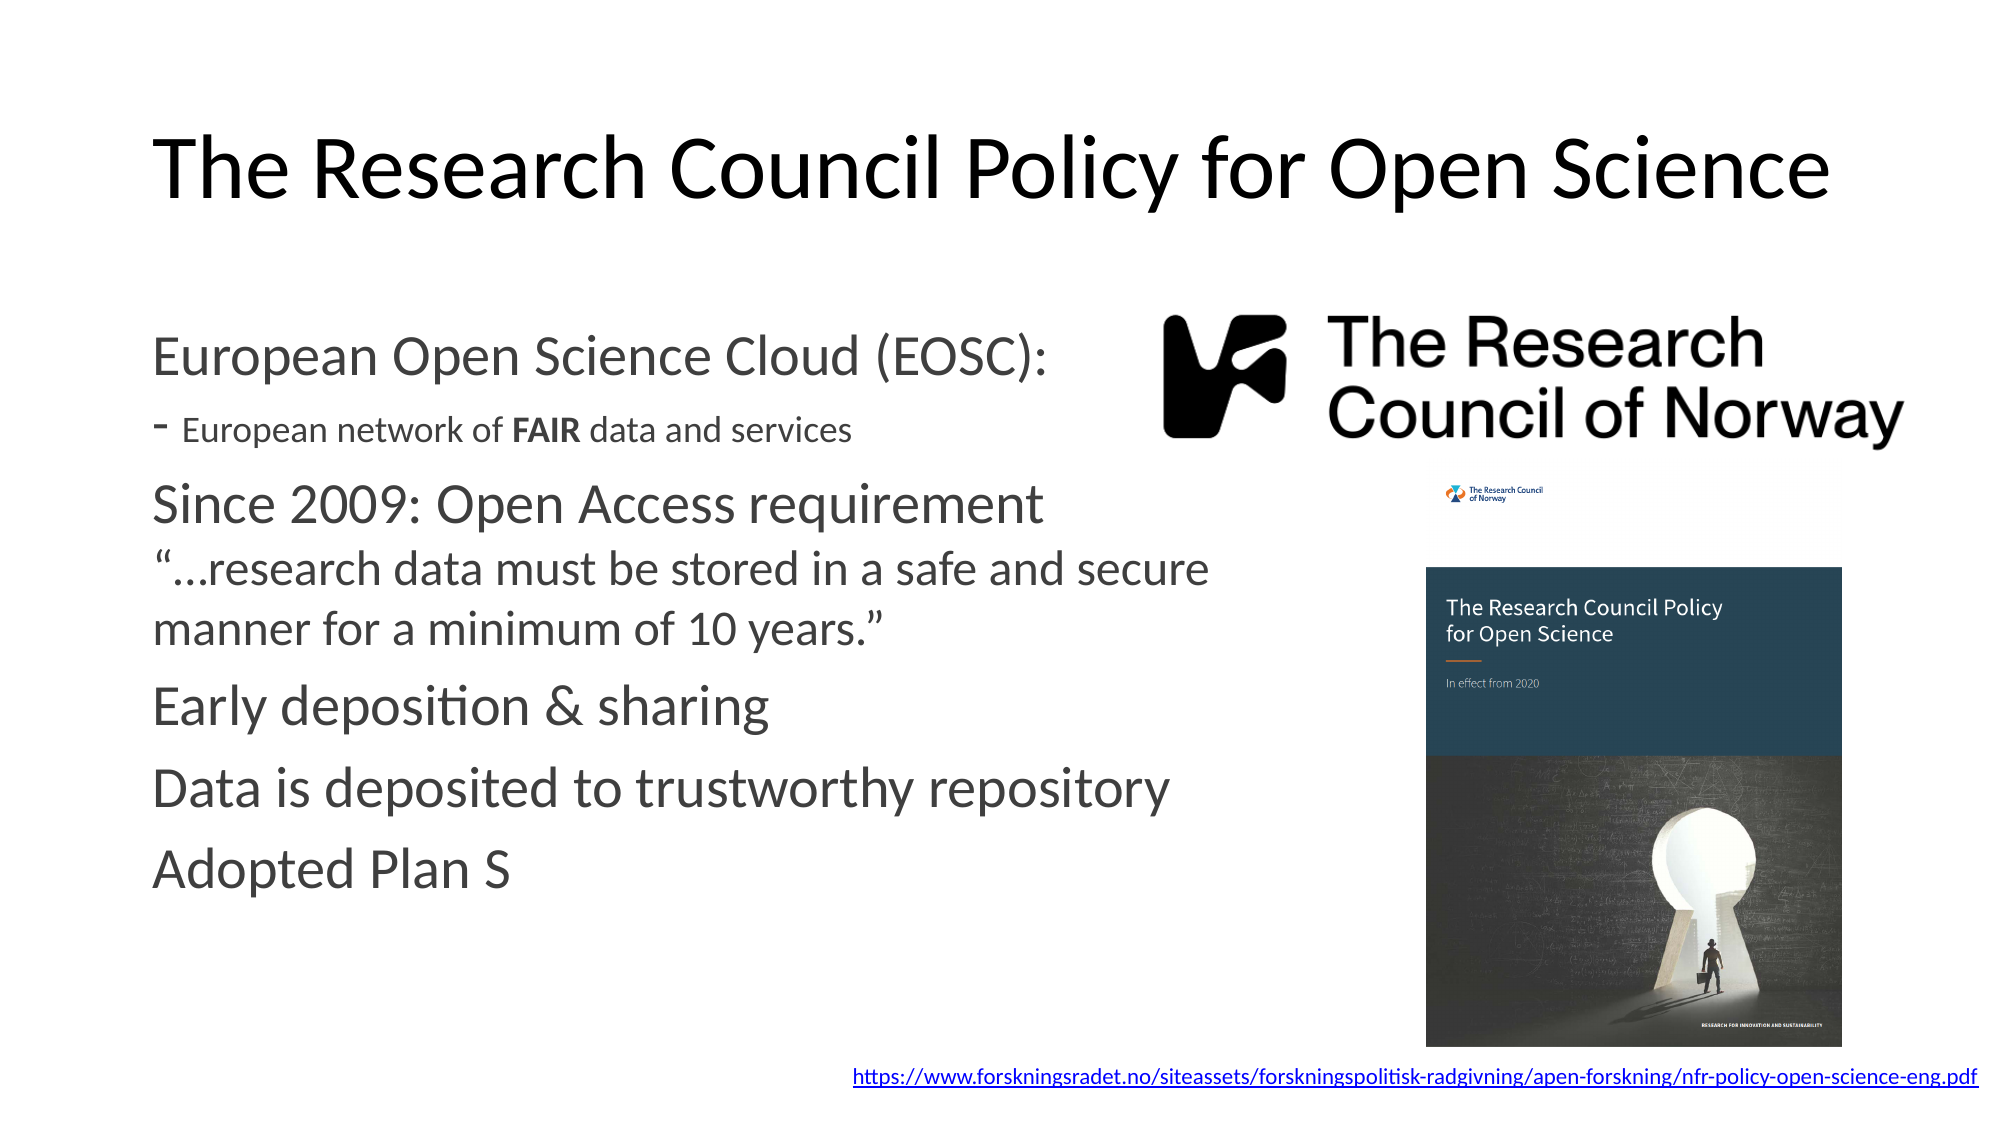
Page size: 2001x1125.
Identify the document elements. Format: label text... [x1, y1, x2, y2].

text_box The Research Council Policy for Open Science [137, 59, 1863, 278]
text_box European Open Science Cloud (EOSC): - European network of FAIR data and services Since 2009: Open Access requirement “…research data must be stored in a safe and secure manner for a minimum of 10 years.” Early deposition & sharing Data is deposited to trustworthy repository Adopted Plan S [137, 309, 1380, 1082]
text_box https://www.forskningsradet.no/siteassets/forskningspolitisk-radgivning/apen-forskning/nfr-policy-open-science-eng.pdf [734, 1054, 2000, 1125]
picture [1086, 237, 1913, 1047]
